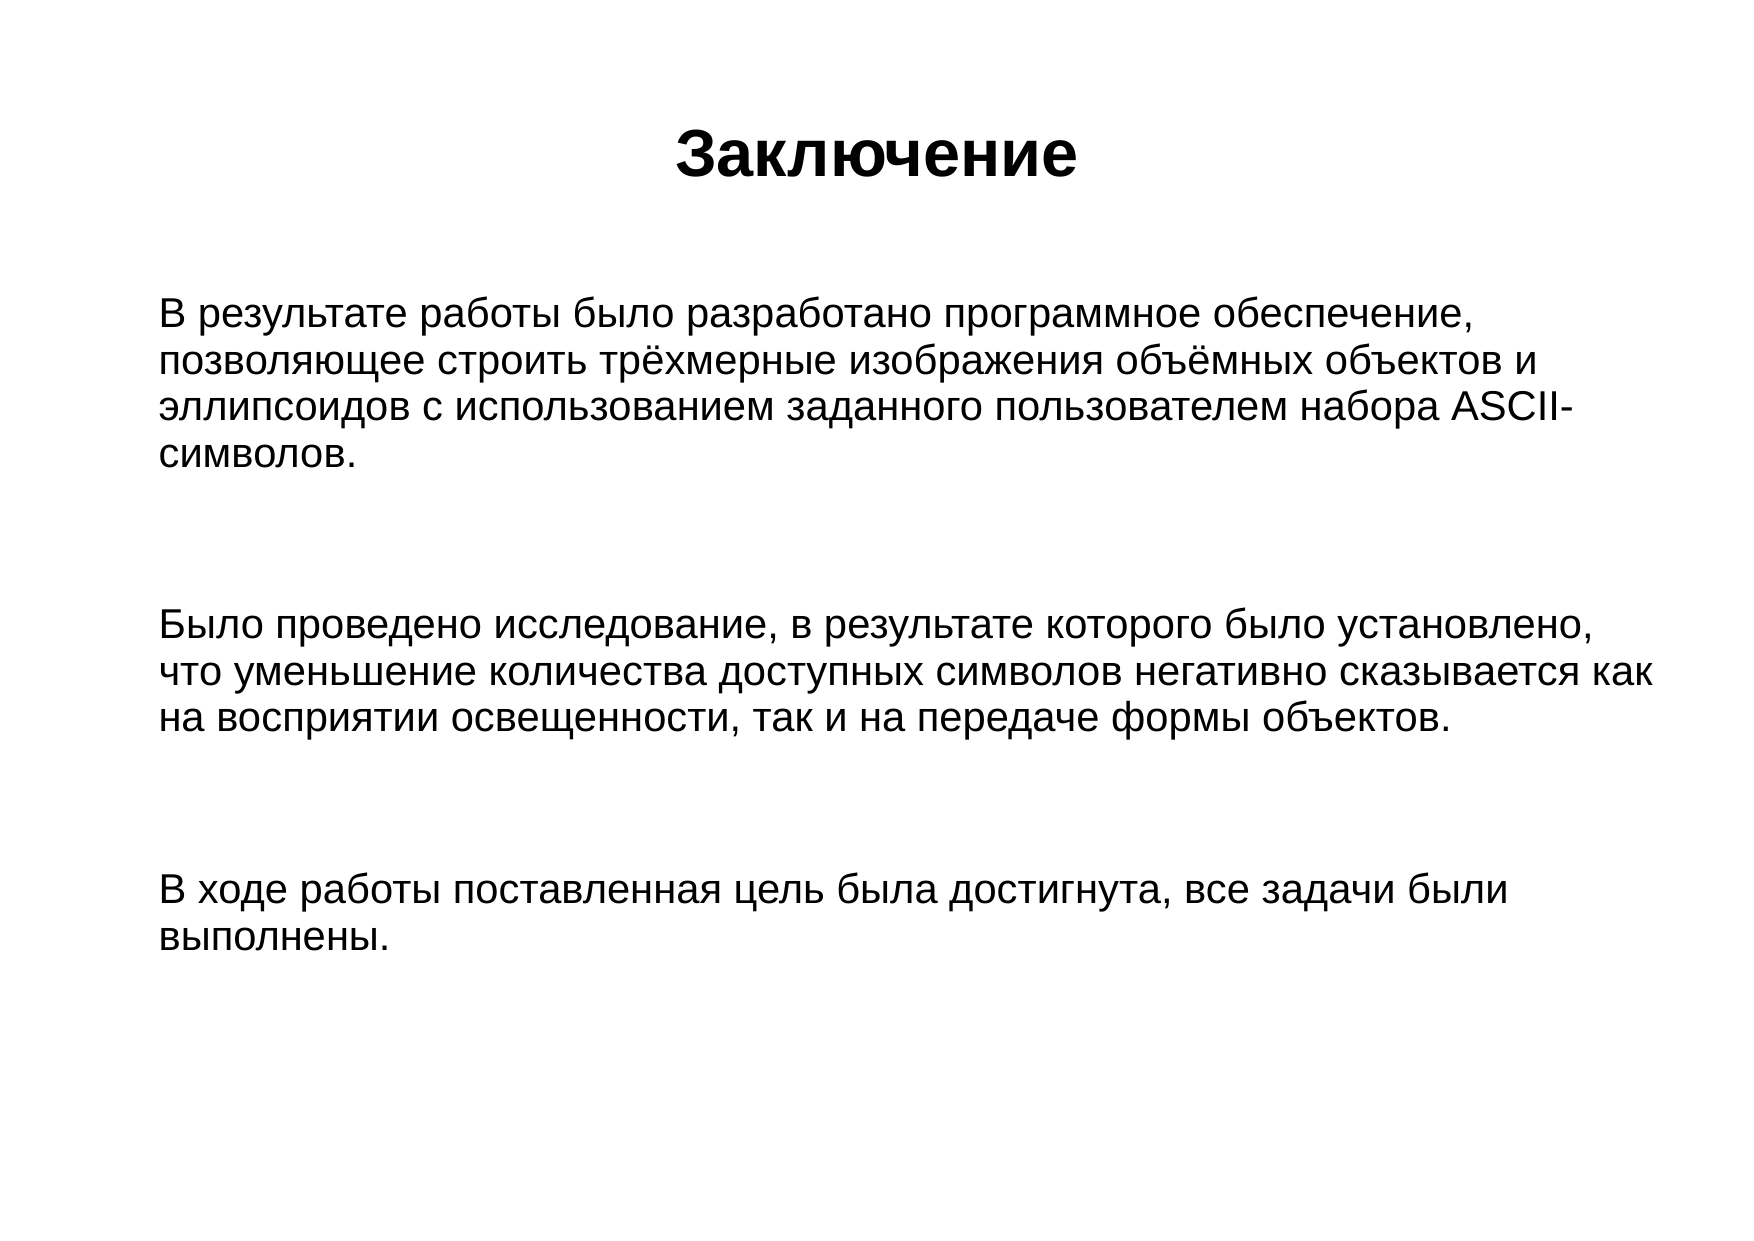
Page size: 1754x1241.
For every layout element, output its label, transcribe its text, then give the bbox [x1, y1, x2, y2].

list В результате работы было разработано программное обеспечение, позволяющее строить трёхмерные изображения объёмных объектов и эллипсоидов с использованием заданного пользователем набора ASCII-символов. Было проведено исследование, в результате которого было установлено, что уменьшение количества доступных символов негативно сказывается как на восприятии освещенности, так и на передаче формы объектов. В ходе работы поставленная цель была достигнута, все задачи были выполнены. [87, 290, 1667, 1241]
title Заключение [87, 49, 1667, 257]
